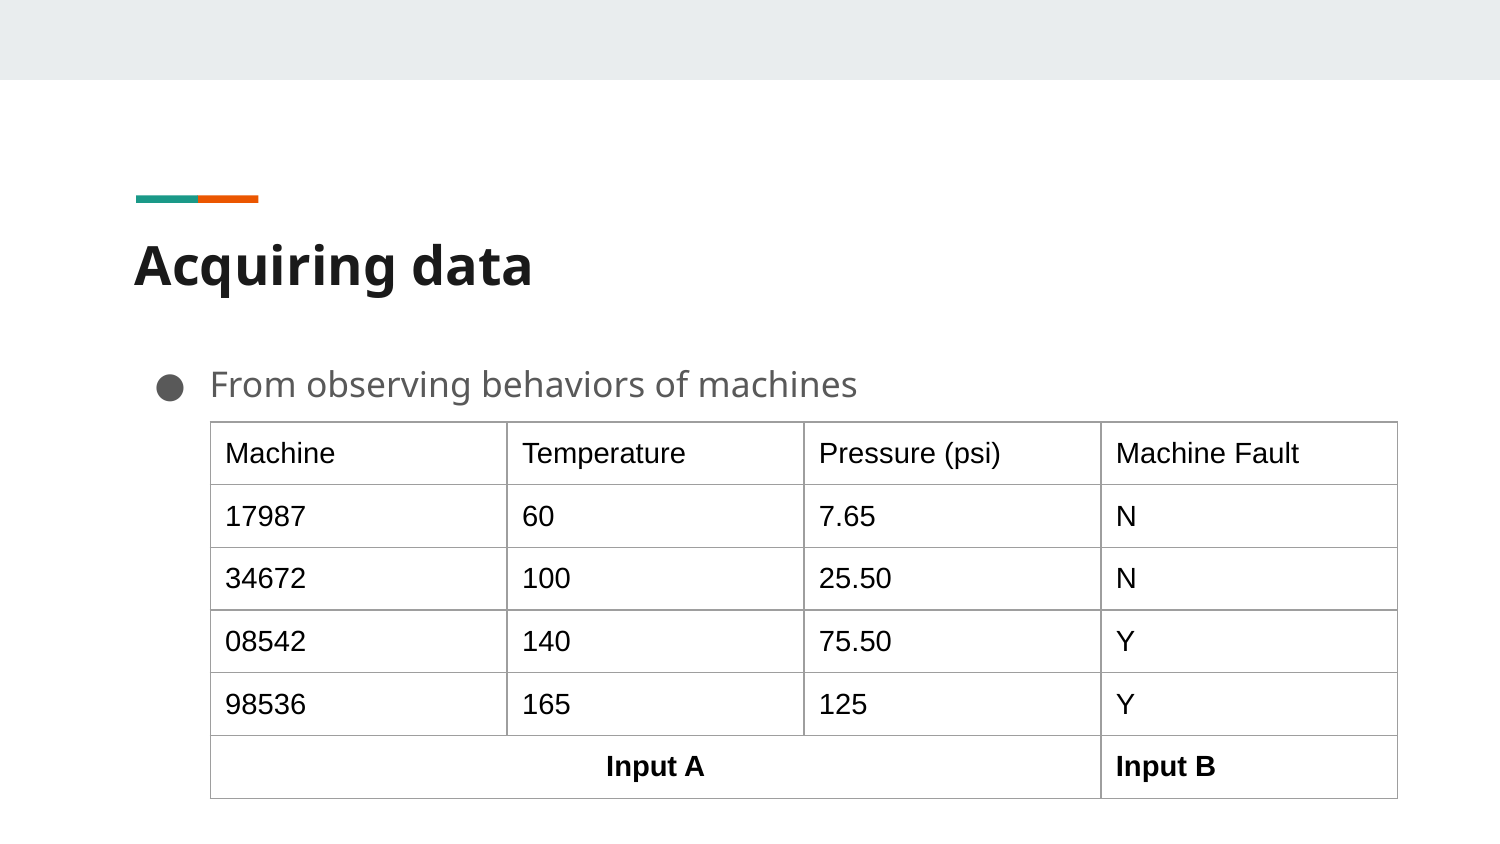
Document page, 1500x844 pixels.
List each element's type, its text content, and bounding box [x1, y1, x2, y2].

table_header Machine [211, 423, 506, 484]
table_cell 165 [508, 673, 803, 735]
table_cell 75.50 [805, 611, 1100, 672]
title Acquiring data [119, 216, 1381, 305]
table_header Temperature [508, 423, 803, 484]
table_header Pressure (psi) [805, 423, 1100, 484]
table_cell N [1102, 485, 1397, 547]
table_cell 25.50 [805, 548, 1100, 609]
table_cell 17987 [211, 485, 506, 547]
list From observing behaviors of machines [119, 341, 1381, 690]
table_cell Input B [1102, 736, 1397, 798]
table_cell 60 [508, 485, 803, 547]
table_cell 140 [508, 611, 803, 672]
table_cell 125 [805, 673, 1100, 735]
table_cell 08542 [211, 611, 506, 672]
table_cell Y [1102, 611, 1397, 672]
table_cell Y [1102, 673, 1397, 735]
table_cell 100 [508, 548, 803, 609]
table_cell Input A [211, 736, 1100, 798]
table_cell 98536 [211, 673, 506, 735]
table_cell 7.65 [805, 485, 1100, 547]
table_cell 34672 [211, 548, 506, 609]
table_cell N [1102, 548, 1397, 609]
table_header Machine Fault [1102, 423, 1397, 484]
